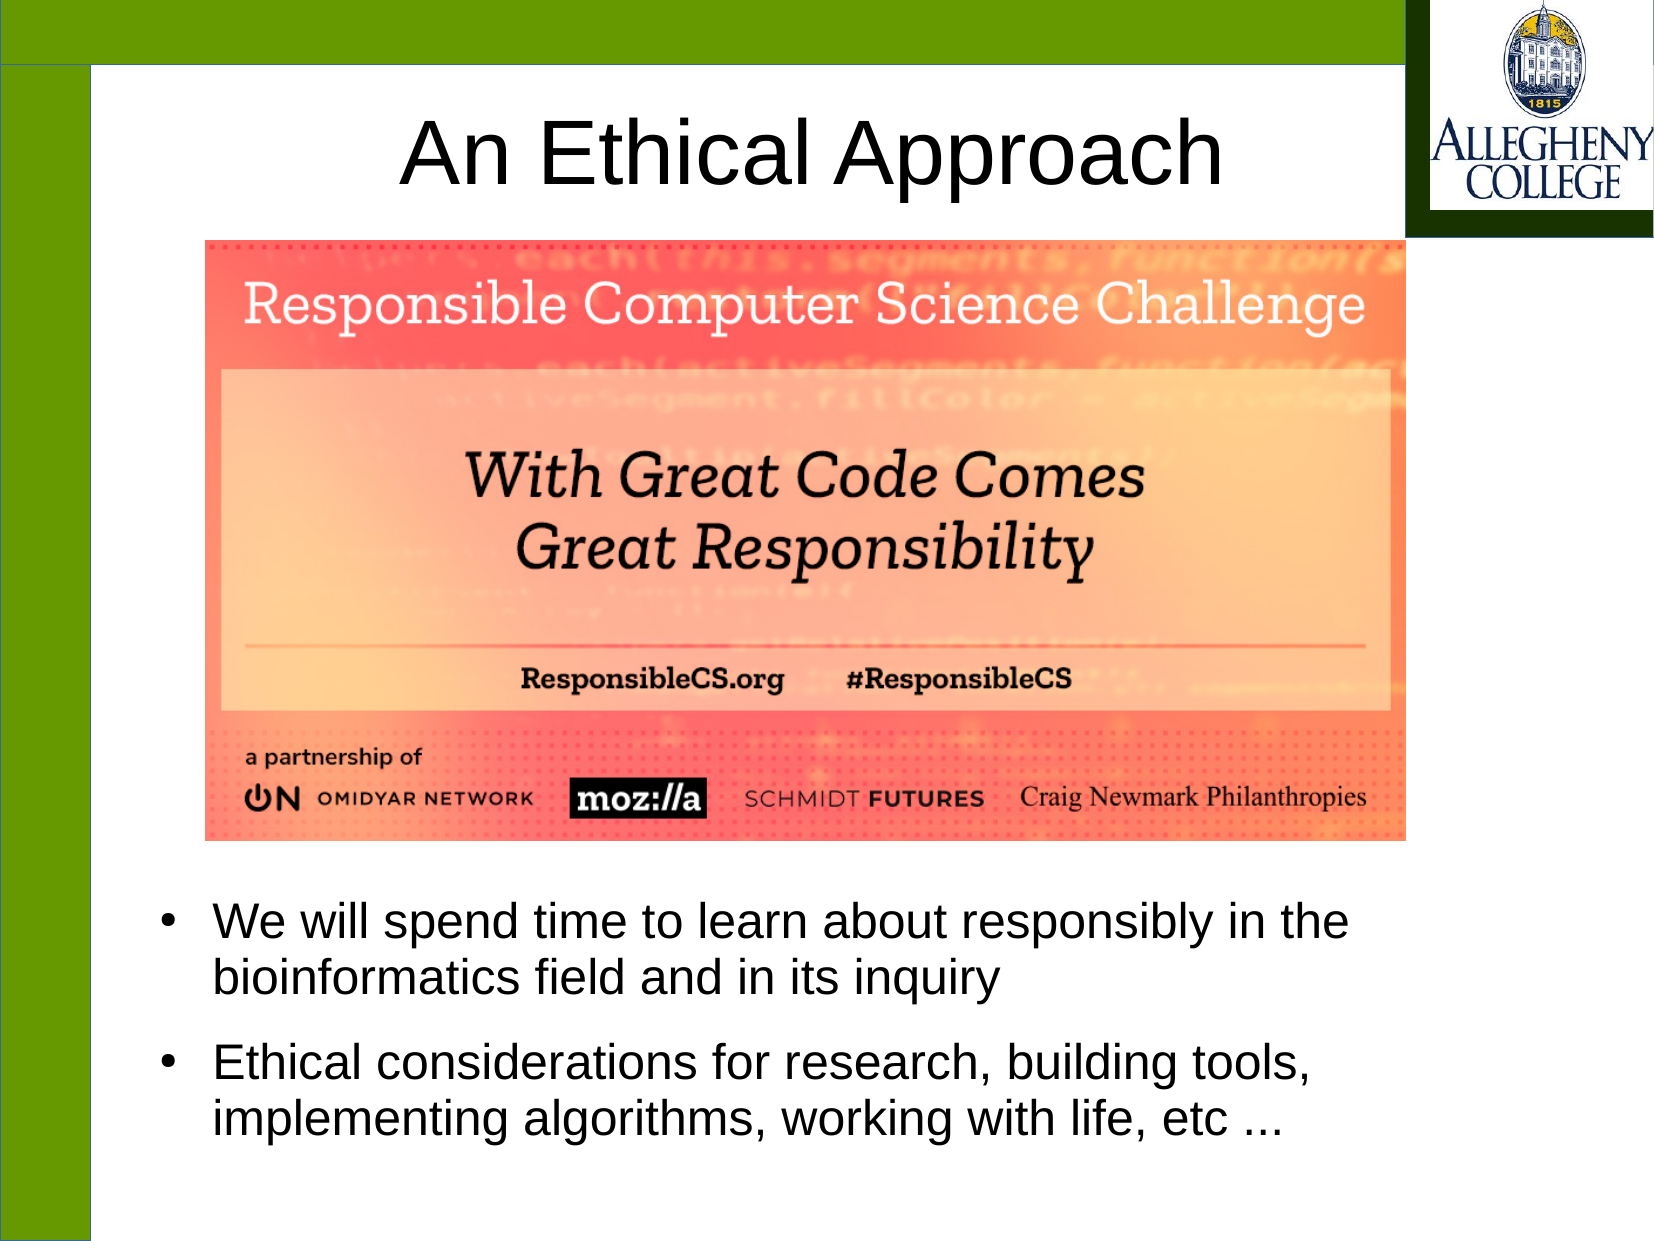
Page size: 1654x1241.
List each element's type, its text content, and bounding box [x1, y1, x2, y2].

picture [205, 240, 1406, 841]
list We will spend time to learn about responsibly in the bioinformatics field and in its inquiry Ethical considerations for research, building tools, implementing algorithms, working with life, etc ... [141, 893, 1546, 1199]
picture [1430, 0, 1654, 210]
title An Ethical Approach [112, 65, 1515, 257]
text_box [0, 0, 1654, 1241]
